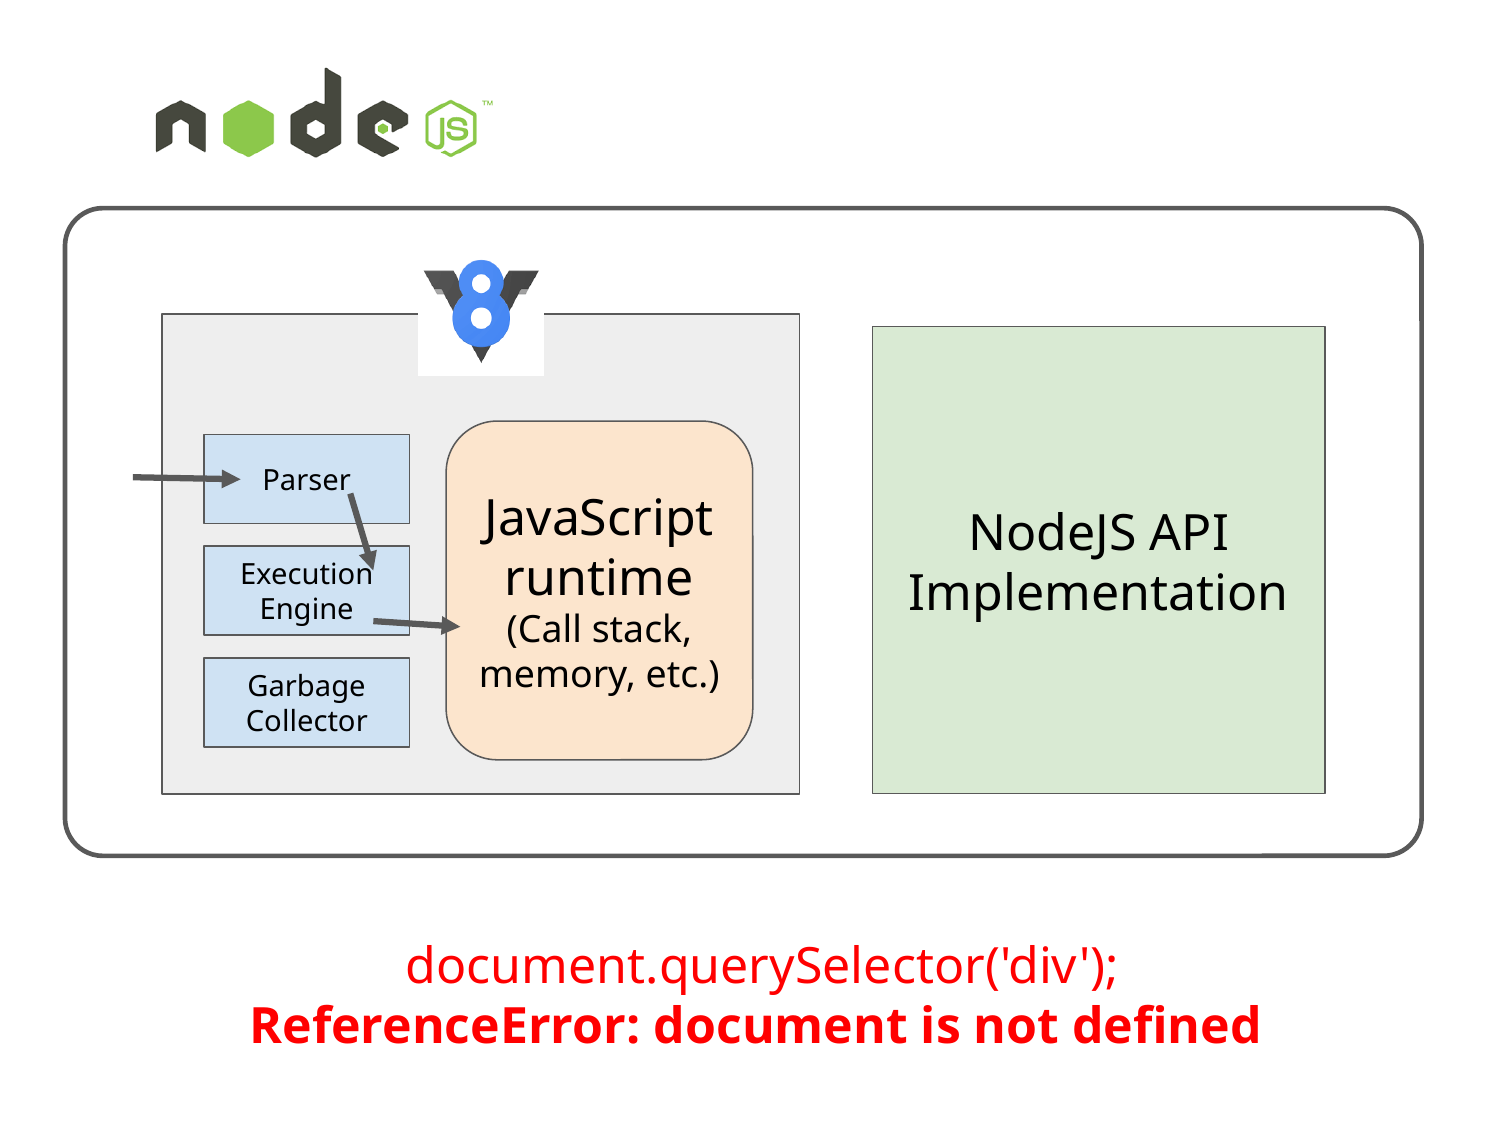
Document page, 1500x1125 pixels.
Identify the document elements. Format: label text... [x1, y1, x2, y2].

text_box Parser [204, 434, 410, 524]
text_box [161, 314, 800, 794]
text_box Garbage Collector [204, 658, 410, 748]
picture [132, 53, 501, 179]
text_box NodeJS API Implementation [872, 326, 1326, 794]
text_box Execution Engine [204, 545, 410, 635]
picture [418, 249, 544, 376]
text_box document.querySelector('div'); ReferenceError: document is not defined [76, 918, 1449, 1043]
text_box JavaScript runtime (Call stack, memory, etc.) [446, 421, 753, 760]
